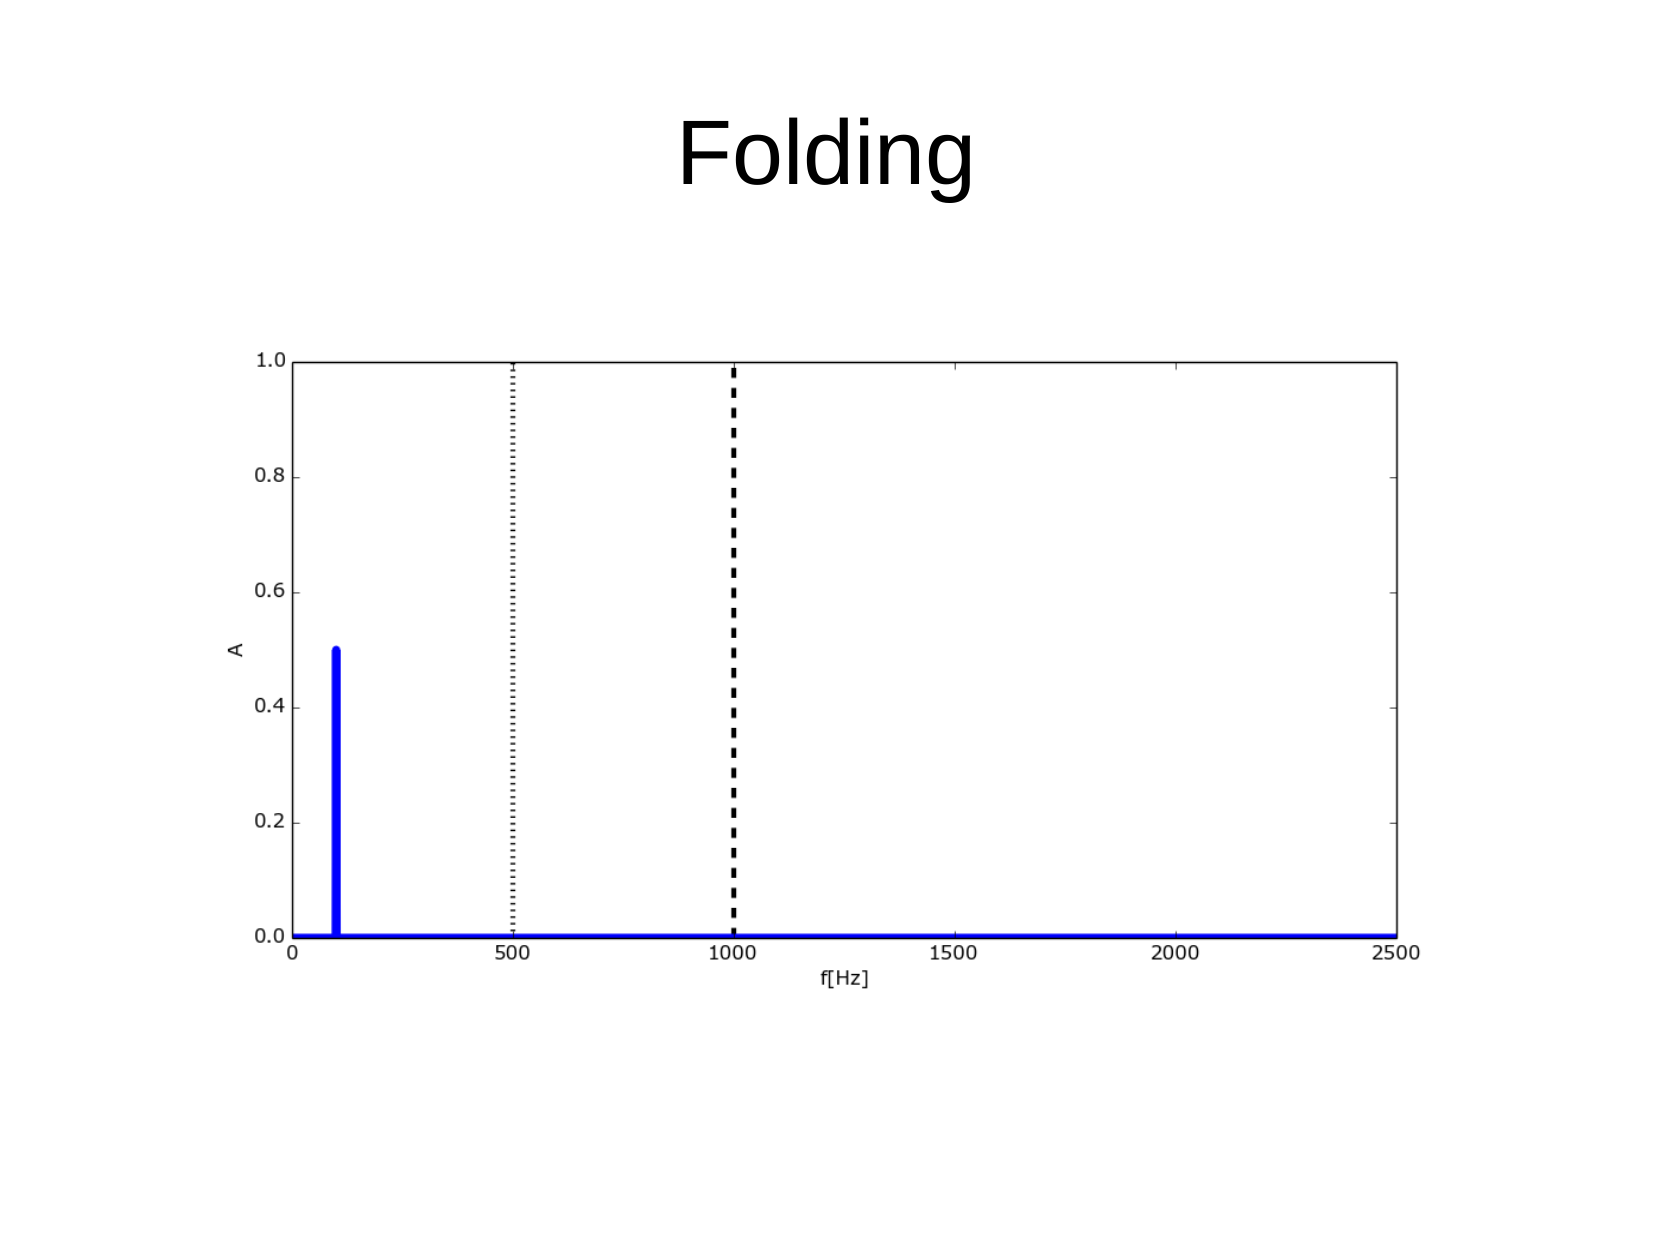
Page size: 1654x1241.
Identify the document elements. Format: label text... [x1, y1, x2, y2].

title Folding [82, 49, 1571, 257]
picture [114, 290, 1539, 1010]
